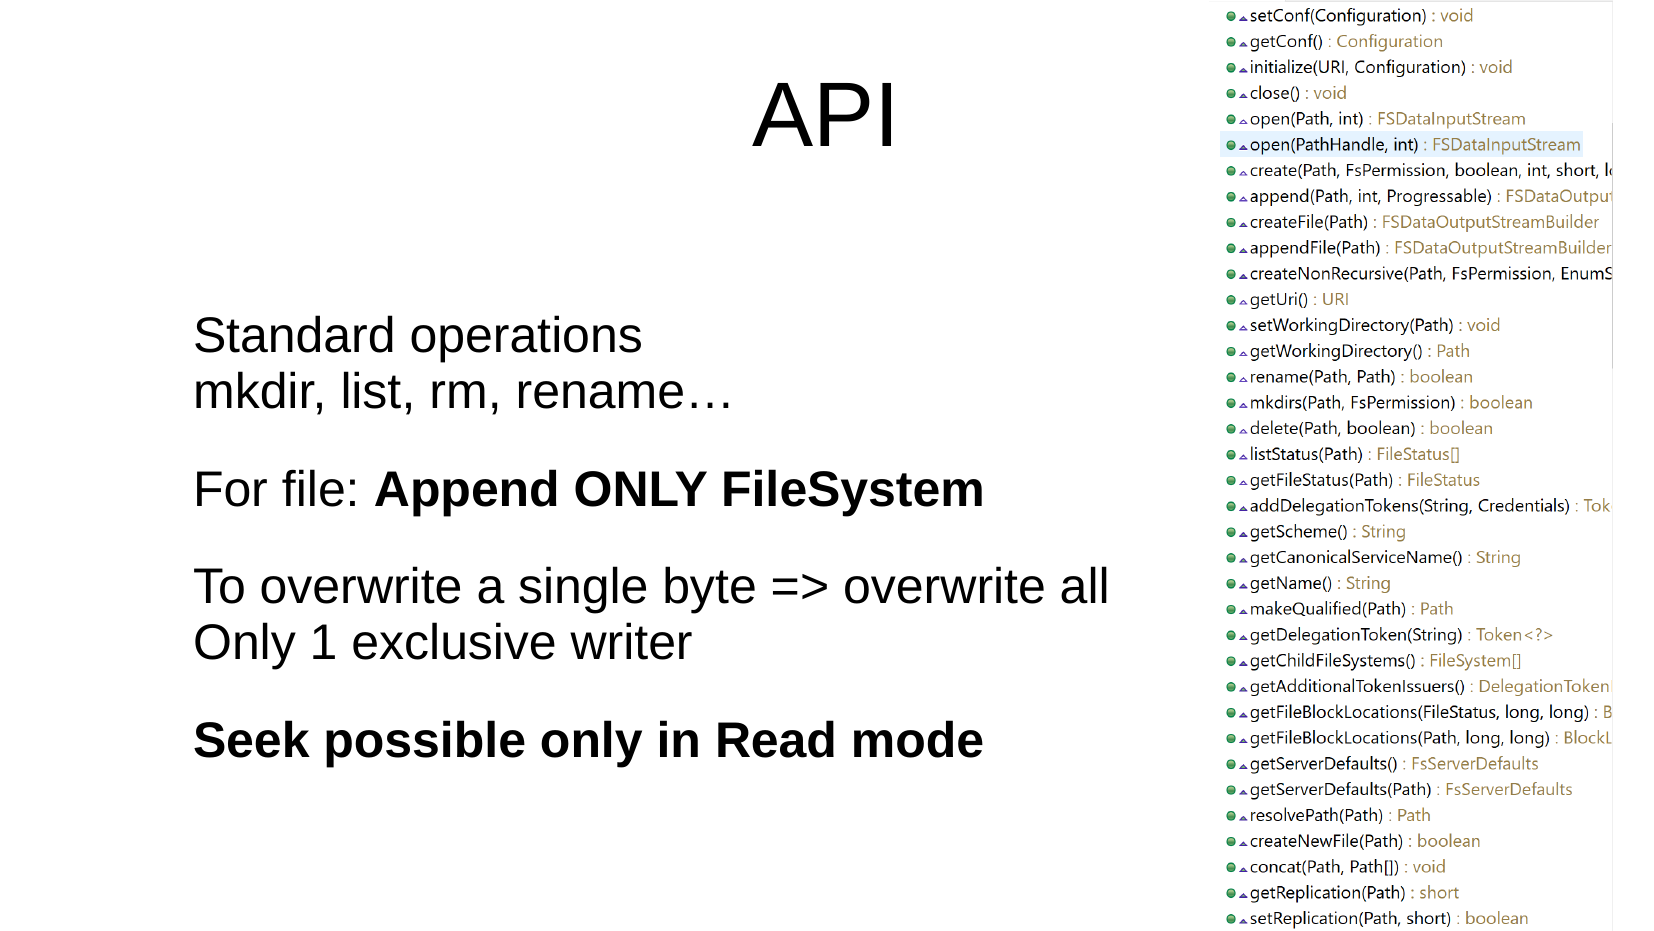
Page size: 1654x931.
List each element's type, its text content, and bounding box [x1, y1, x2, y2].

title API [82, 37, 1209, 193]
text_box Standard operations mkdir, list, rm, rename… For file: Append ONLY FileSystem To overwrite a single byte => overwrite all Only 1 exclusive writer Seek possible only in Read mode [178, 300, 1126, 776]
picture [1209, 0, 1613, 931]
